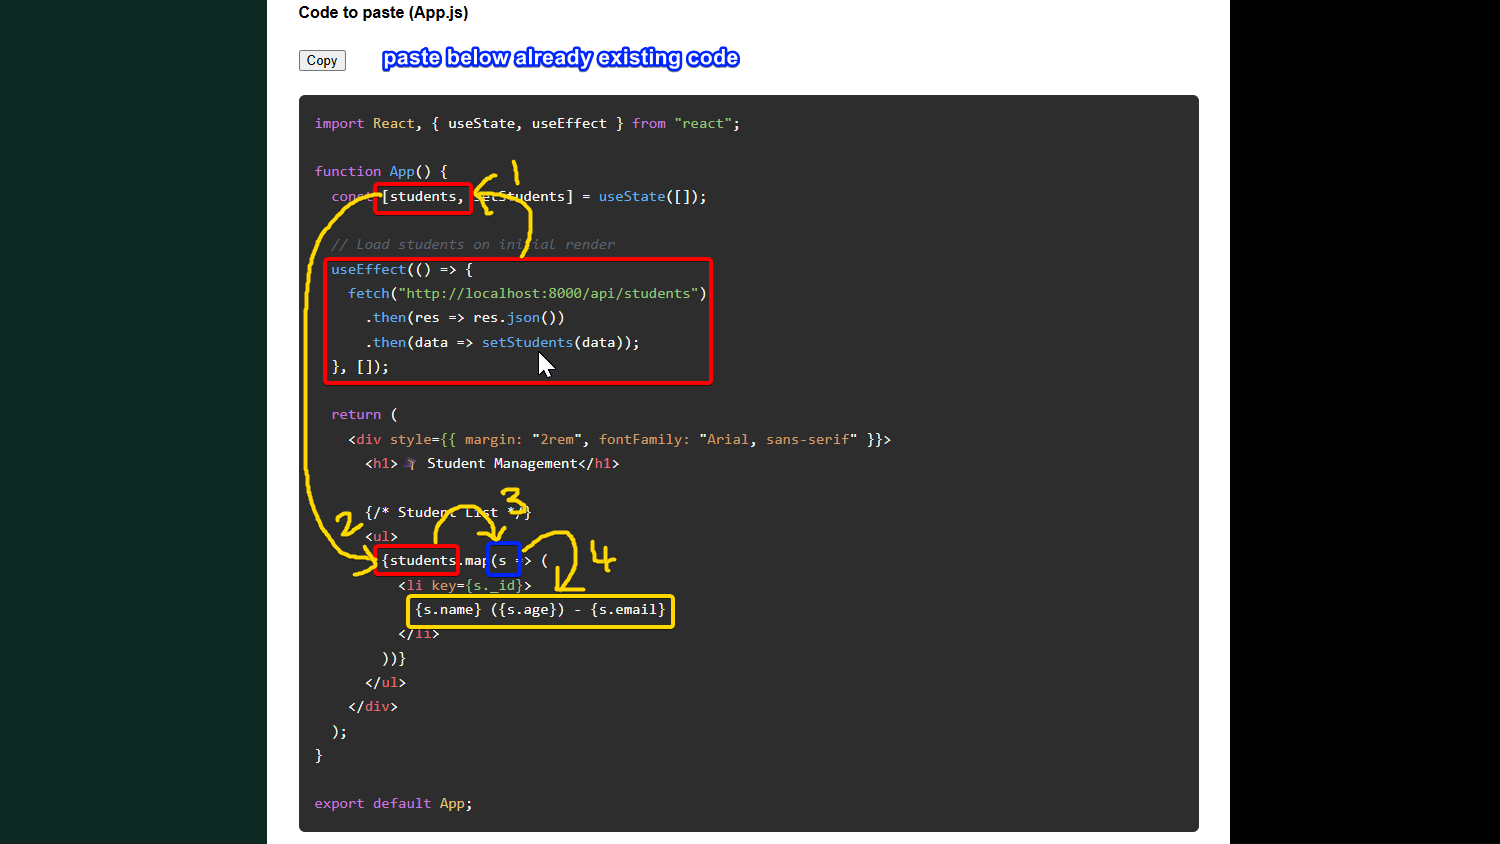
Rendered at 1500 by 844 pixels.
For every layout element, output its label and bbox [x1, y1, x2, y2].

picture [267, 0, 1230, 844]
